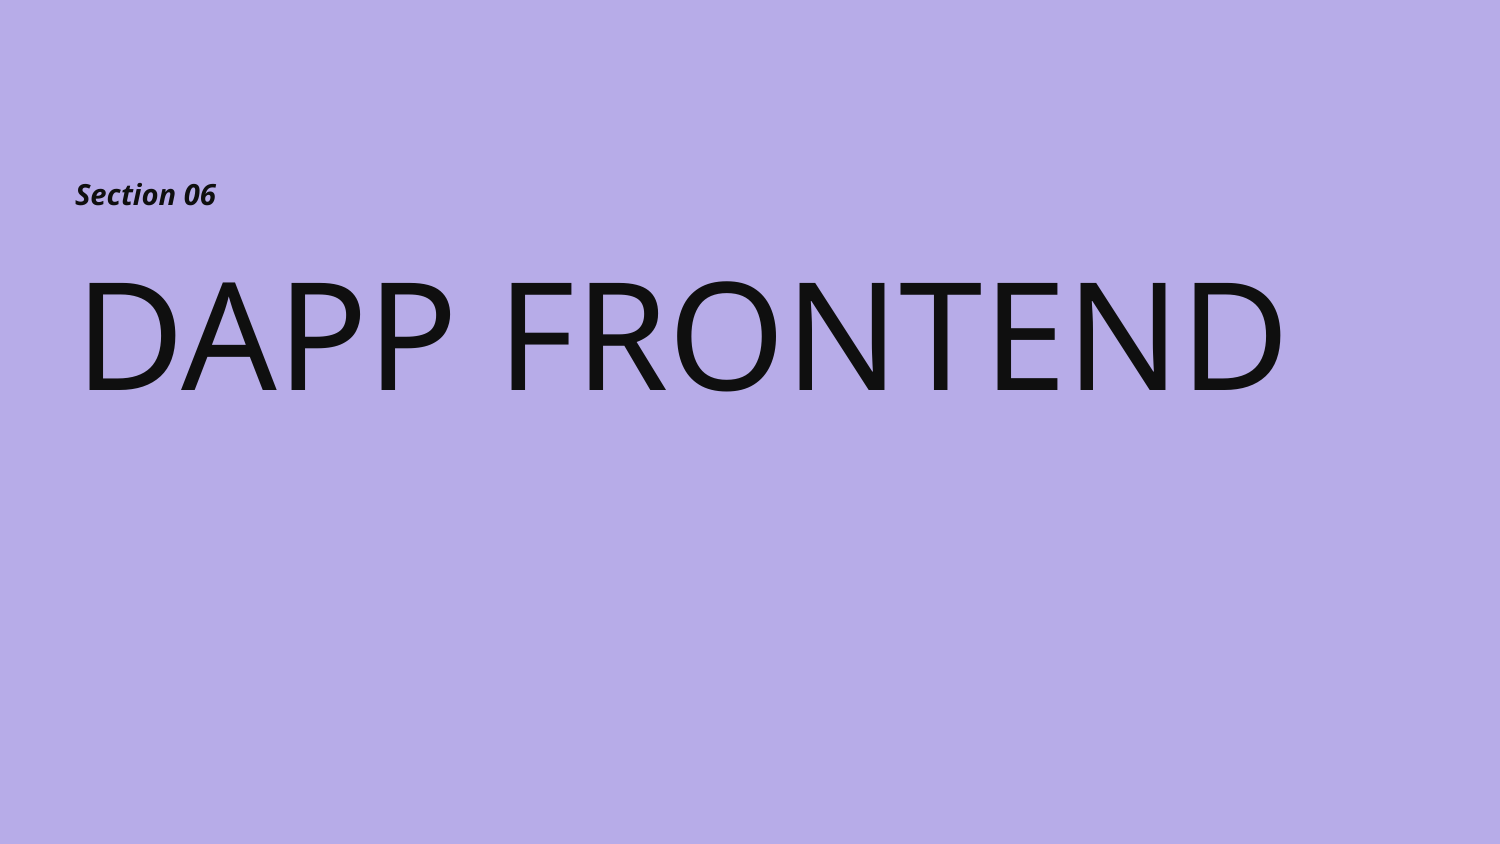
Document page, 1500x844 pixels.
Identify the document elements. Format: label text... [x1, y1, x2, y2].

subtitle Section 06 [75, 171, 822, 661]
title DAPP FRONTEND [822, 268, 1425, 422]
